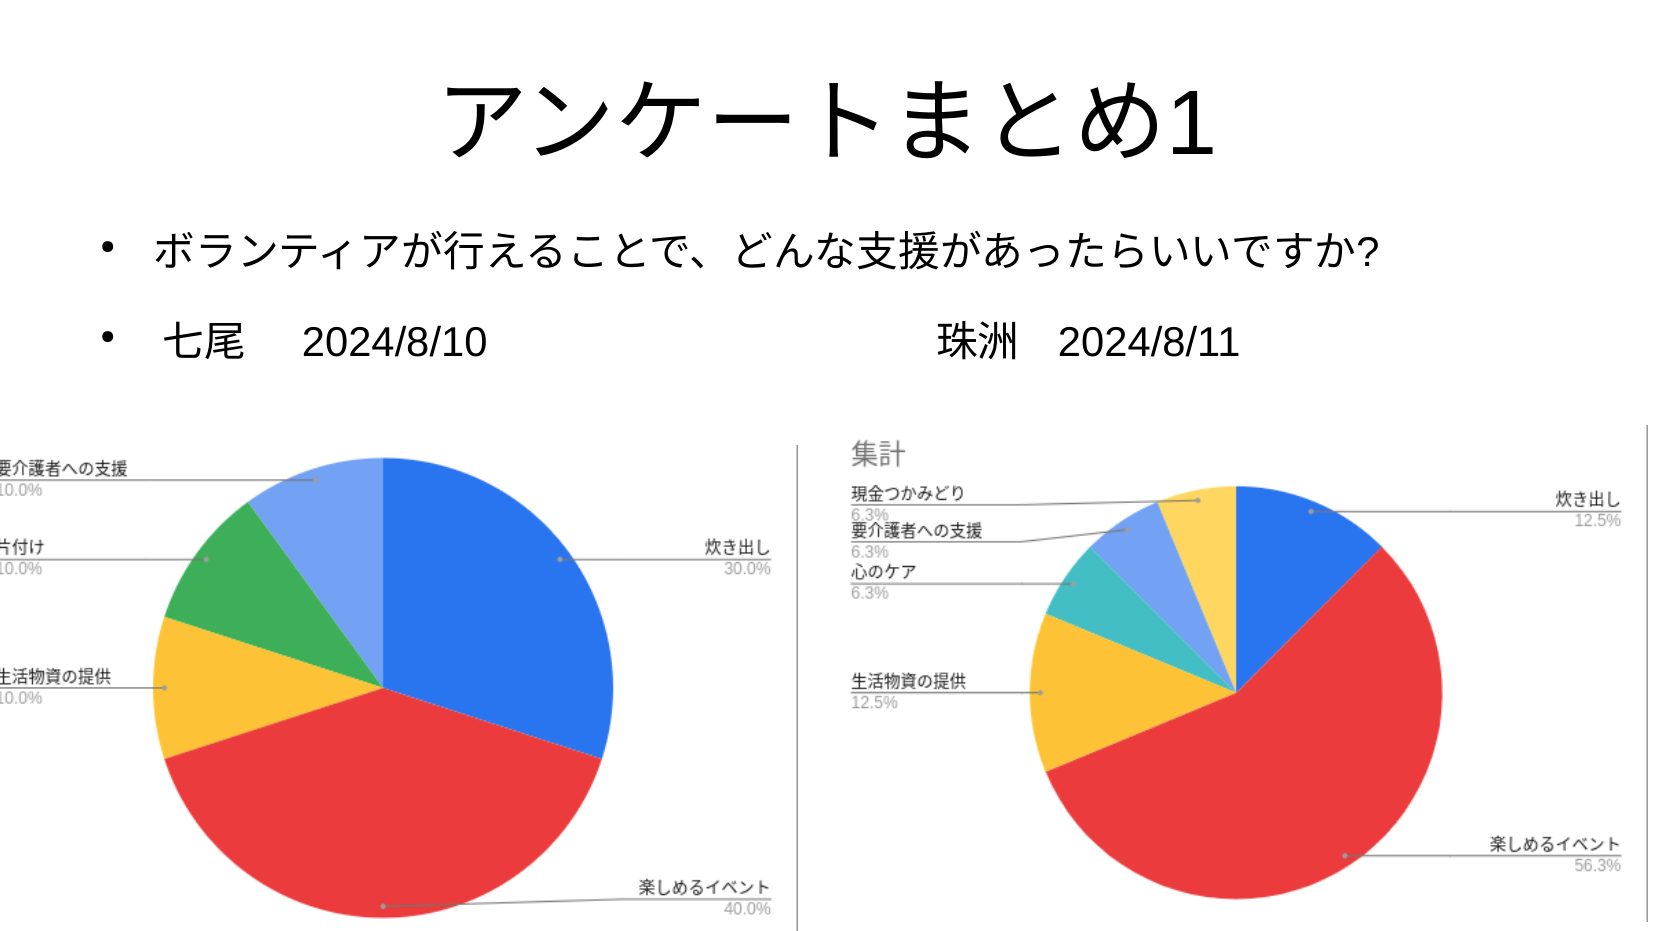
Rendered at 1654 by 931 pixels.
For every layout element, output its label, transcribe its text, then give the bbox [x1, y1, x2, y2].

picture [0, 445, 798, 931]
title アンケートまとめ1 [82, 37, 1571, 193]
list ボランティアが行えることで、どんな支援があったらいいですか? 七尾 2024/8/10 珠洲 2024/8/11 [82, 217, 1571, 758]
picture [826, 425, 1648, 922]
